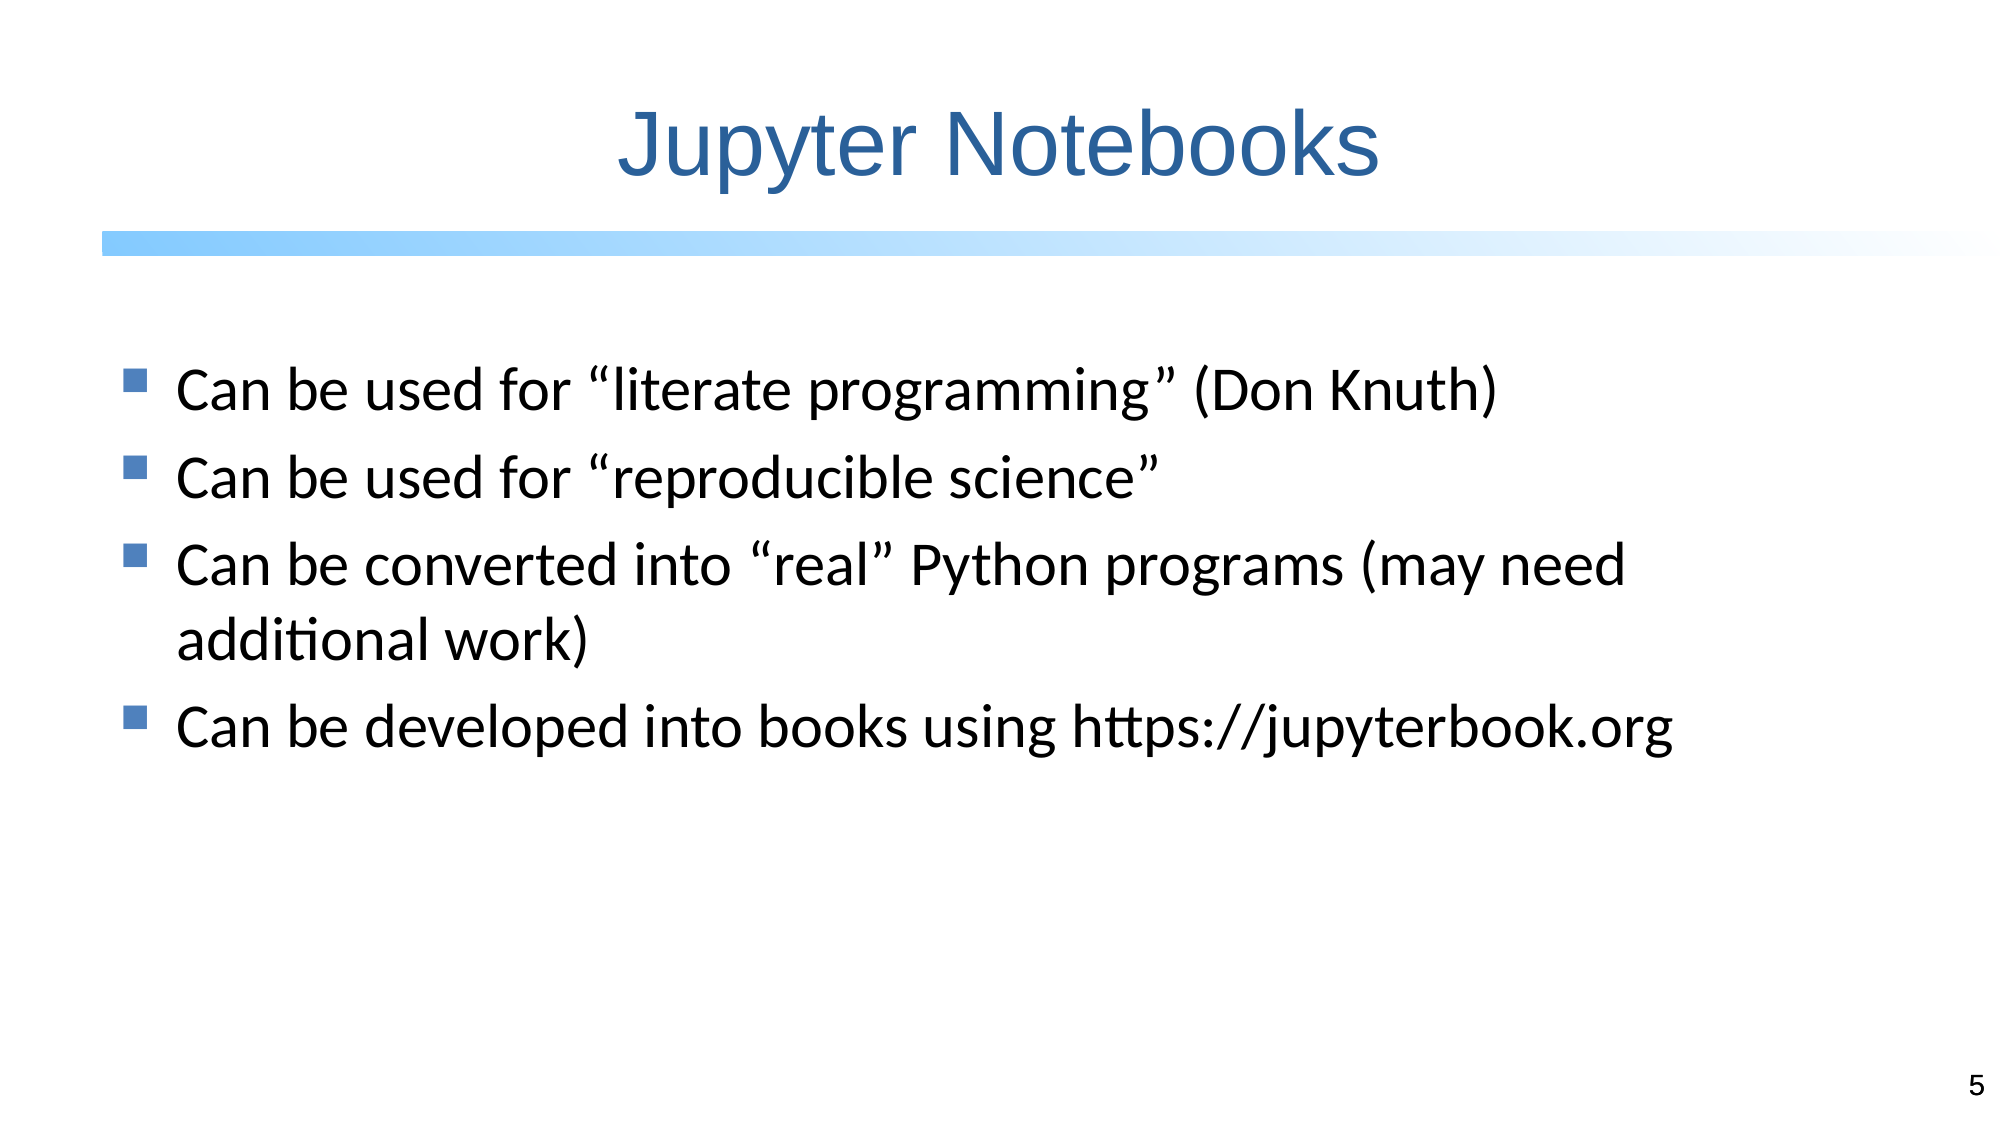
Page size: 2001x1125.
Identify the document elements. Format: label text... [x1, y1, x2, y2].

title Jupyter Notebooks [99, 45, 1900, 233]
text_box Can be used for “literate programming” (Don Knuth) Can be used for “reproducible science” Can be converted into “real” Python programs (may need additional work) Can be developed into books using https://jupyterbook.org [105, 340, 1906, 1084]
